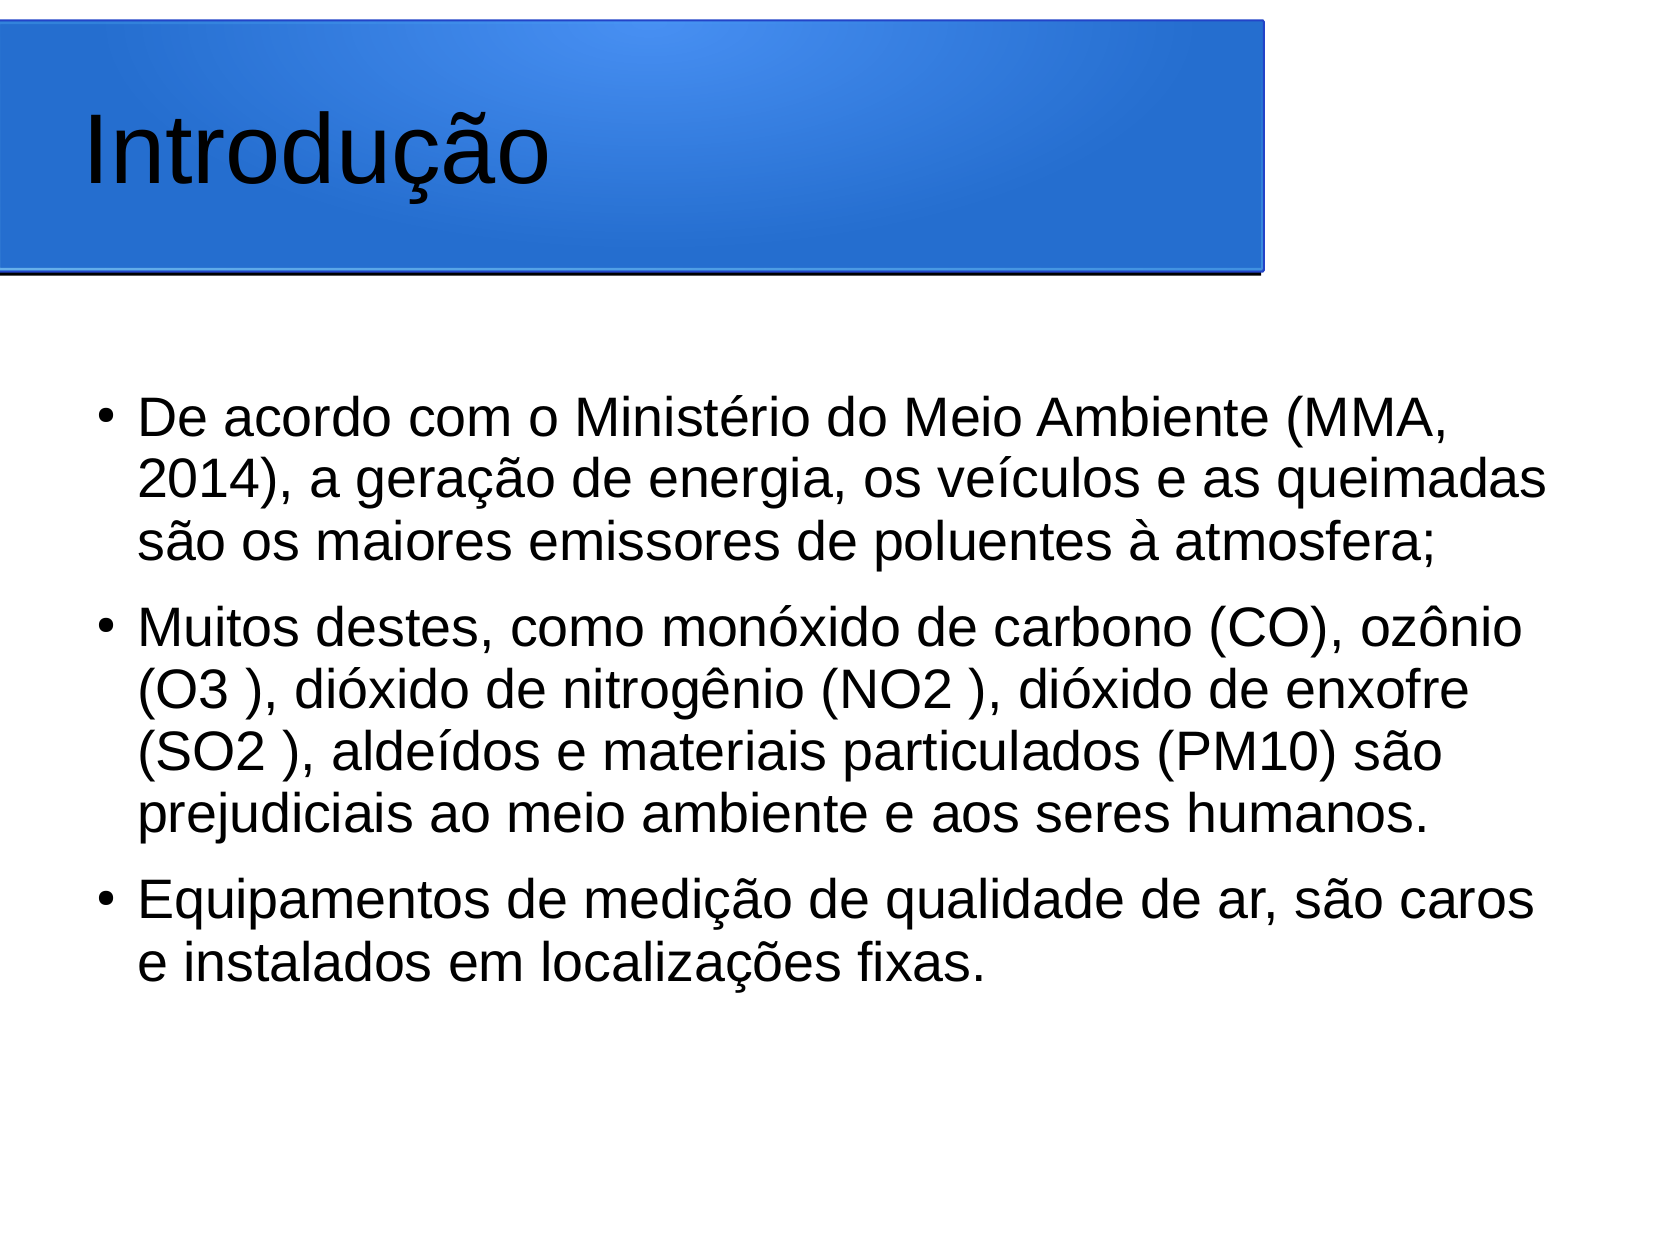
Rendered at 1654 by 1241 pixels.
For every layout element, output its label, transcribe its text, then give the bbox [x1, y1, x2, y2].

list De acordo com o Ministério do Meio Ambiente (MMA, 2014), a geração de energia, os veículos e as queimadas são os maiores emissores de poluentes à atmosfera; Muitos destes, como monóxido de carbono (CO), ozônio (O3 ), dióxido de nitrogênio (NO2 ), dióxido de enxofre (SO2 ), aldeídos e materiais particulados (PM10) são prejudiciais ao meio ambiente e aos seres humanos. Equipamentos de medição de qualidade de ar, são caros e instalados em localizações fixas. [82, 299, 1571, 1019]
title Introdução [82, 47, 1235, 252]
